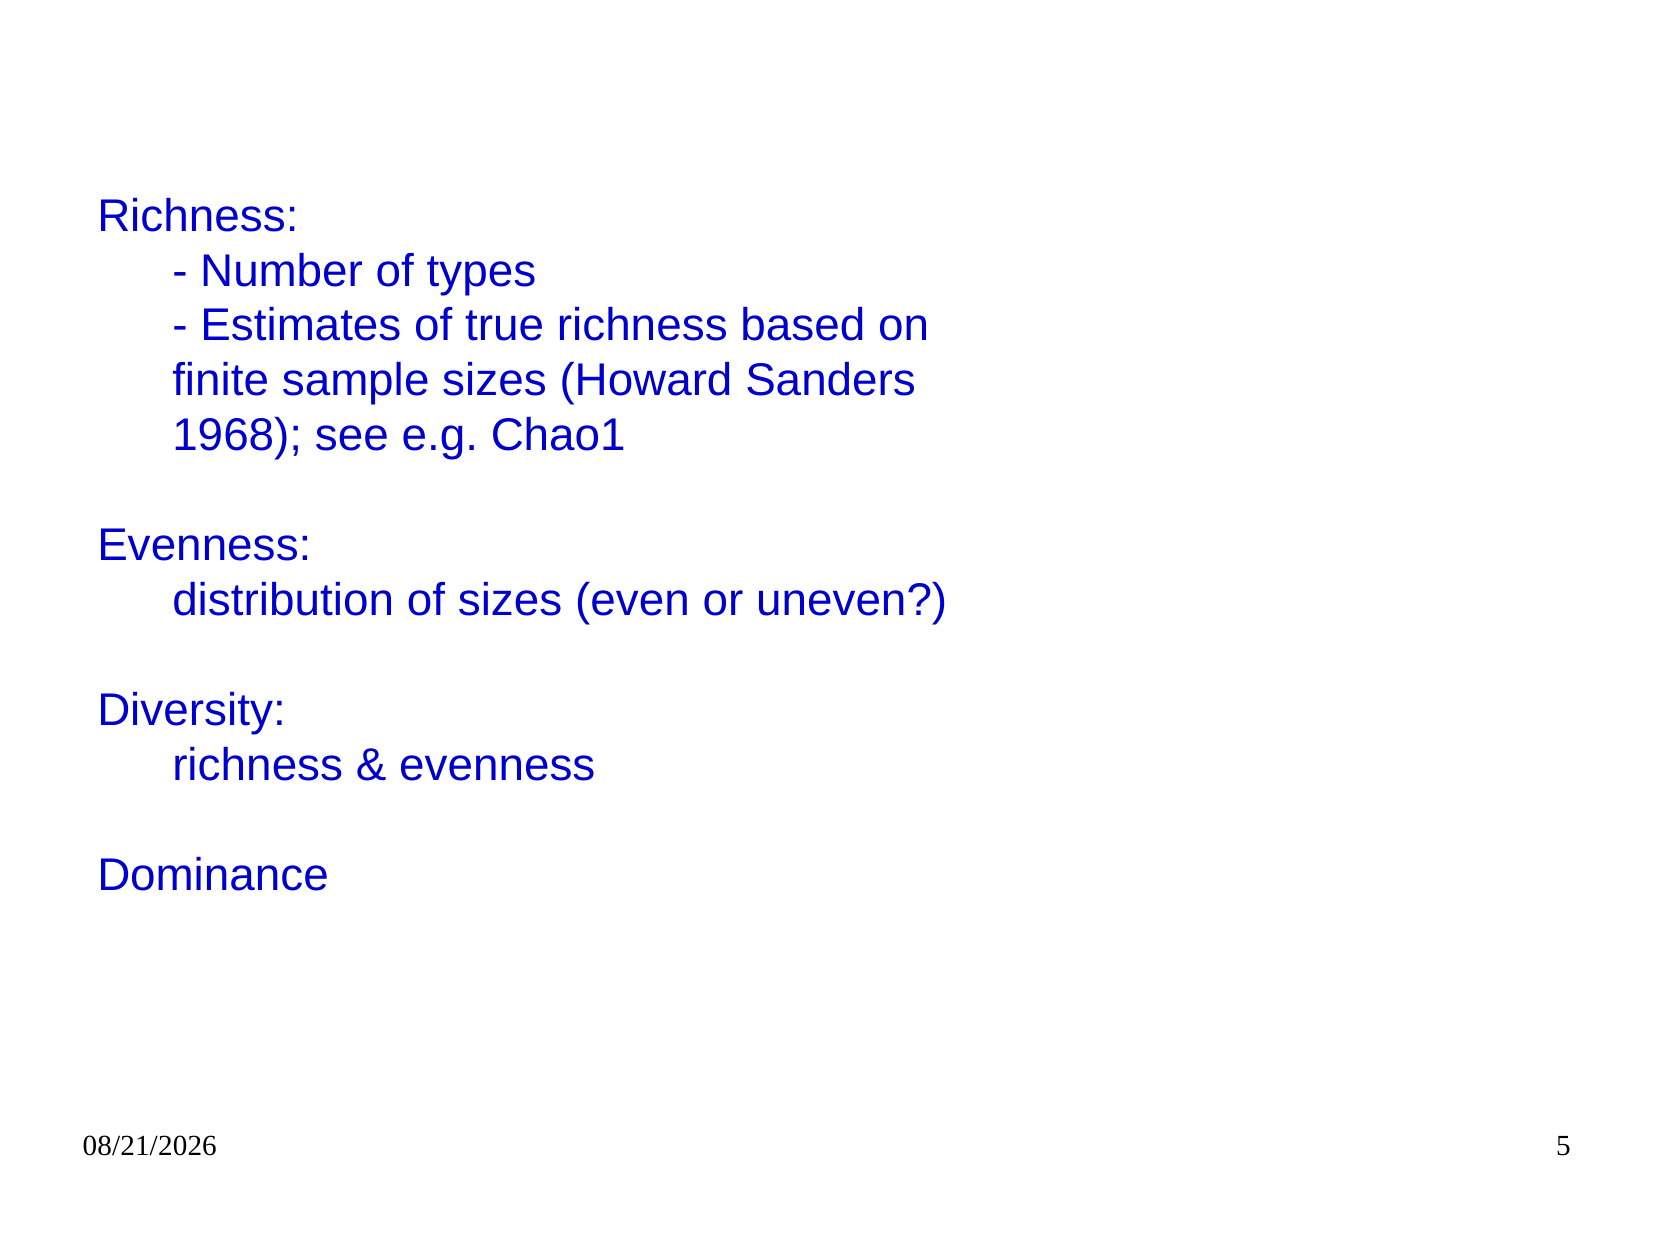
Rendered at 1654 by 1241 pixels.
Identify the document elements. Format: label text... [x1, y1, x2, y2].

text_box Richness: - Number of types - Estimates of true richness based on finite sample sizes (Howard Sanders 1968); see e.g. Chao1 Evenness: distribution of sizes (even or uneven?) Diversity: richness & evenness Dominance [83, 178, 1538, 1017]
